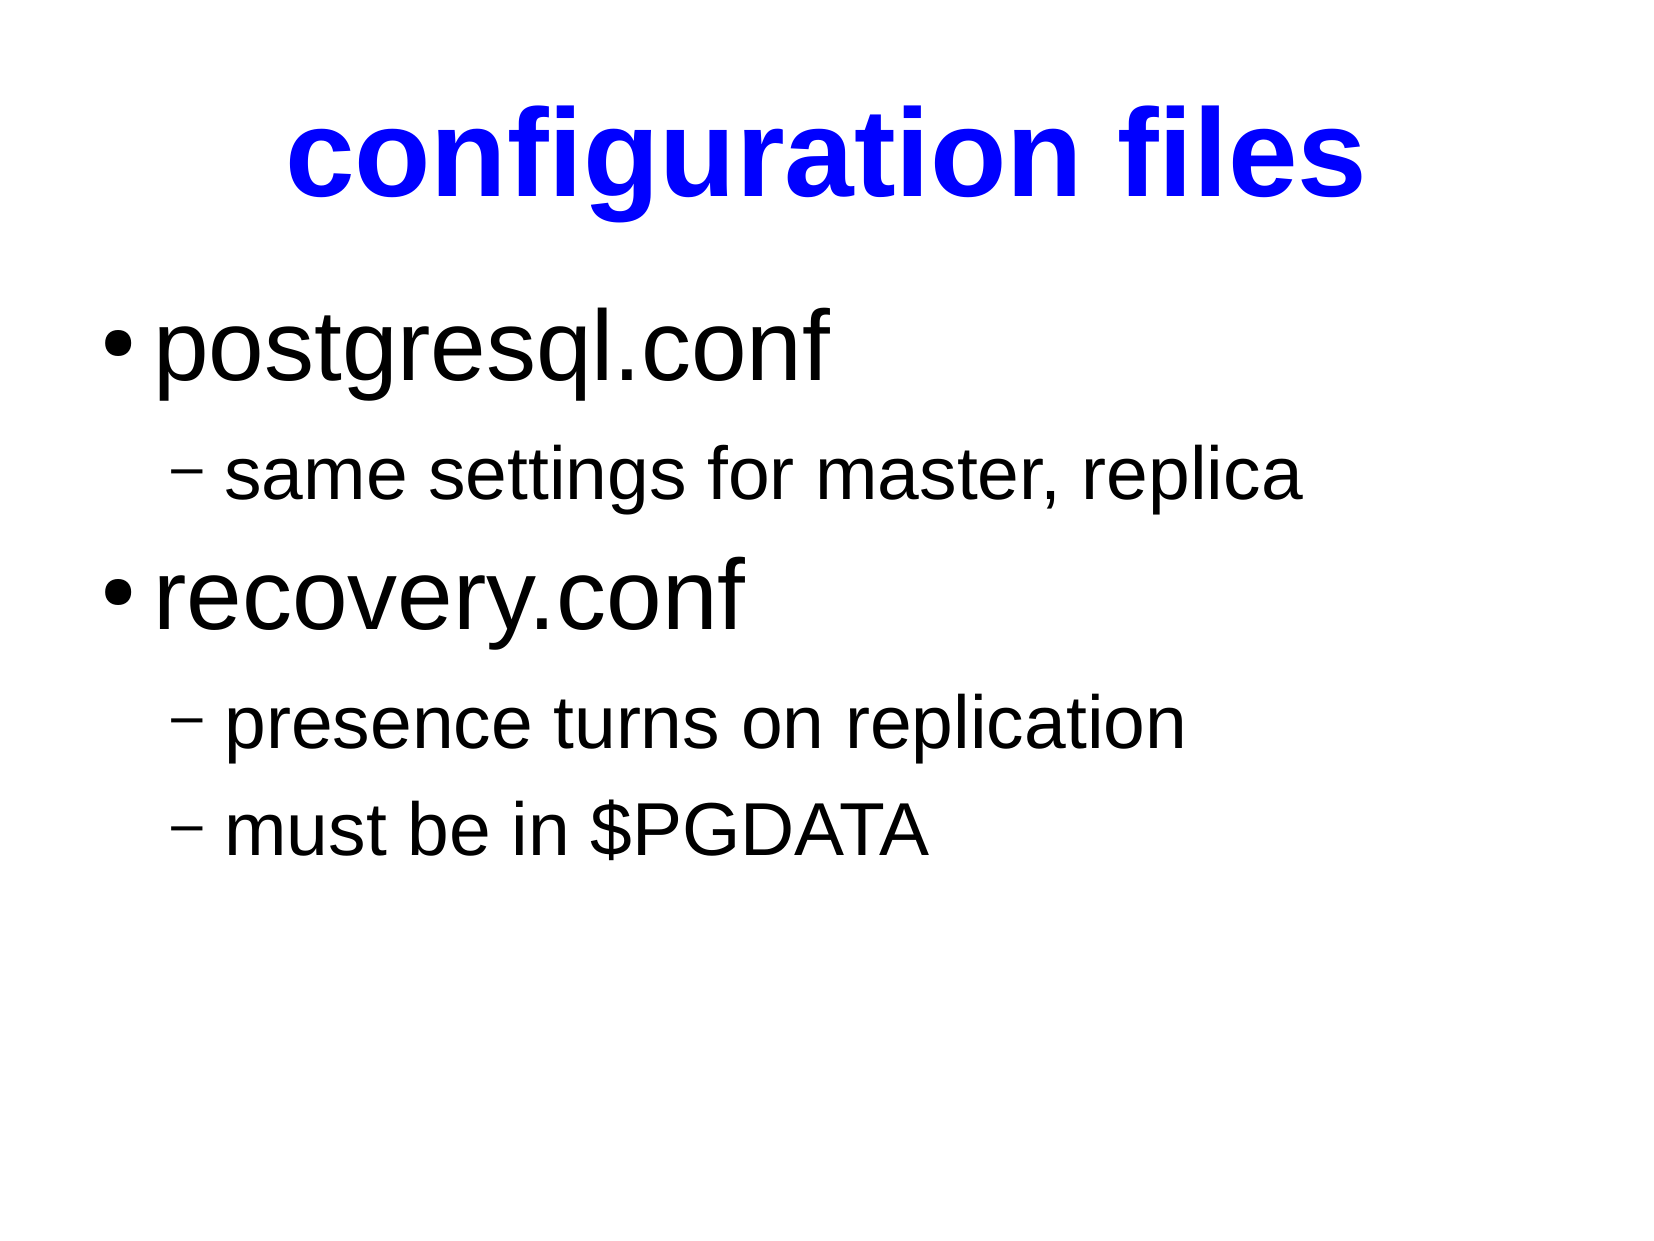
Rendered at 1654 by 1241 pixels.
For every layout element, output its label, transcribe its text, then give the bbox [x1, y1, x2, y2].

list postgresql.conf same settings for master, replica recovery.conf presence turns on replication must be in $PGDATA [82, 290, 1591, 1130]
title configuration files [82, 49, 1571, 257]
